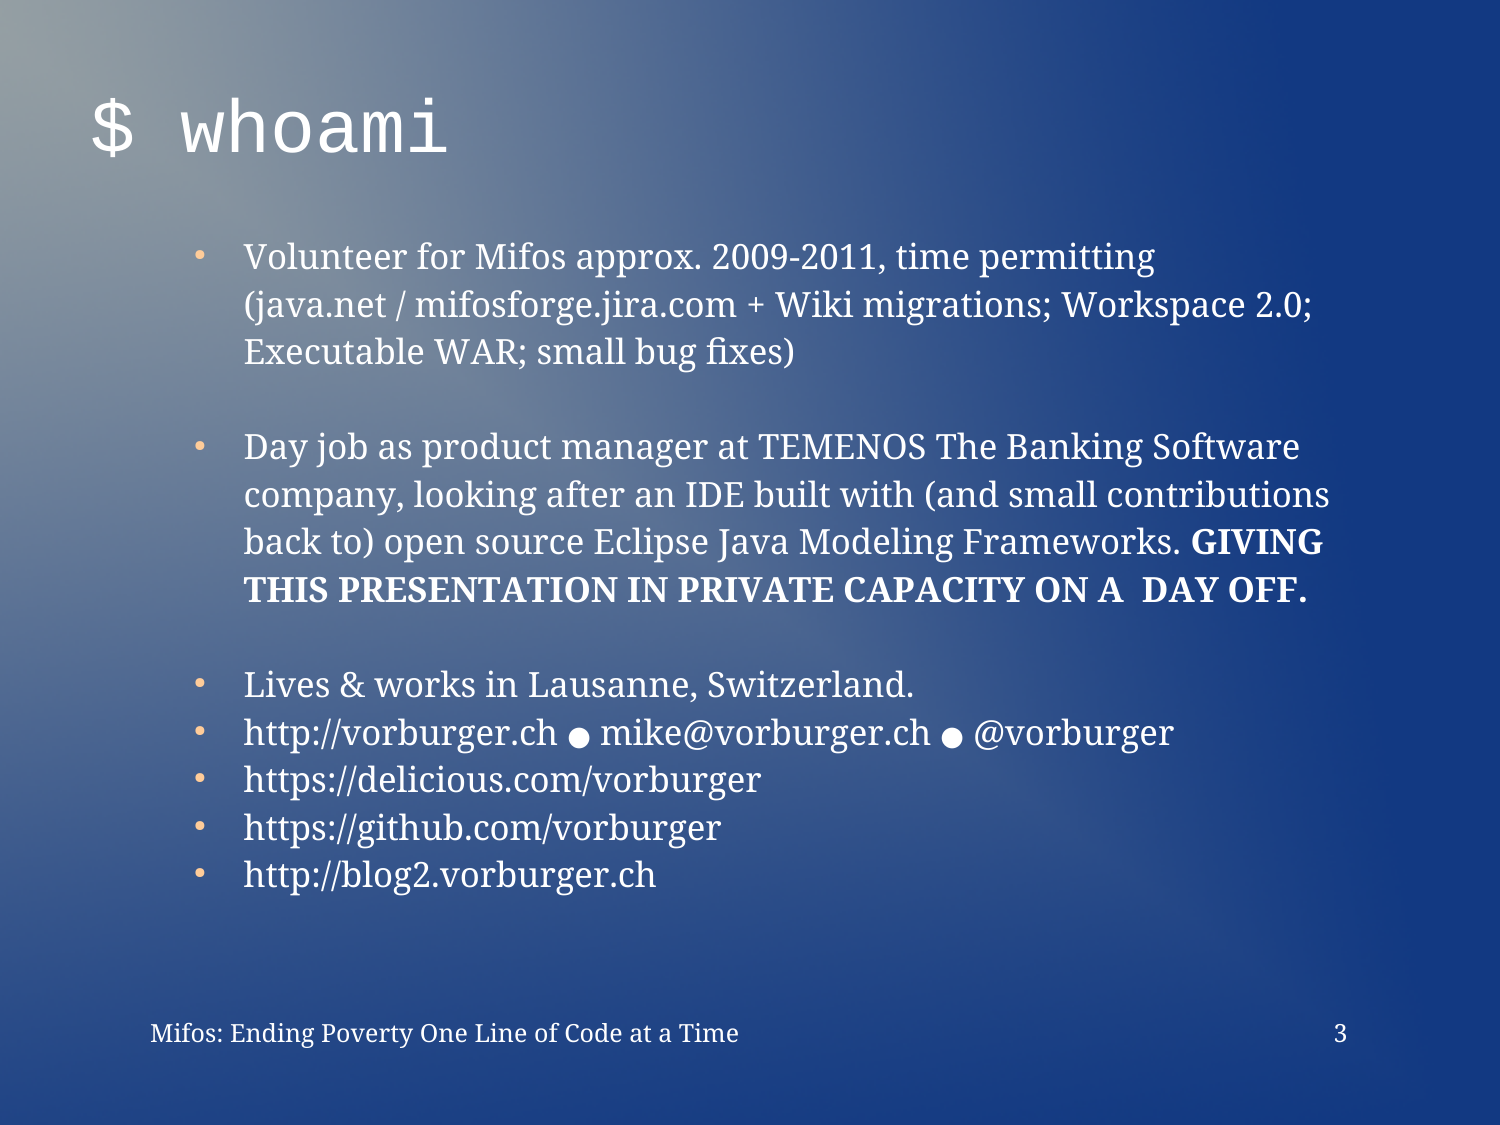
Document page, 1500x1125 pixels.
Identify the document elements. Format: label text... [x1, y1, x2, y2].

slide_number <number> [1012, 1009, 1363, 1070]
list Volunteer for Mifos approx. 2009-2011, time permitting (java.net / mifosforge.jira.com + Wiki migrations; Workspace 2.0; Executable WAR; small bug fixes) Day job as product manager at TEMENOS The Banking Software company, looking after an IDE built with (and small contributions back to) open source Eclipse Java Modeling Frameworks. GIVING THIS PRESENTATION IN PRIVATE CAPACITY ON A DAY OFF. Lives & works in Lausanne, Switzerland. http://vorburger.ch ● mike@vorburger.ch ● @vorburger https://delicious.com/vorburger https://github.com/vorburger http://blog2.vorburger.ch [162, 224, 1351, 938]
footer Mifos: Ending Poverty One Line of Code at a Time [135, 1009, 885, 1070]
picture [0, 0, 1500, 1125]
title $ whoami [75, 62, 1313, 175]
